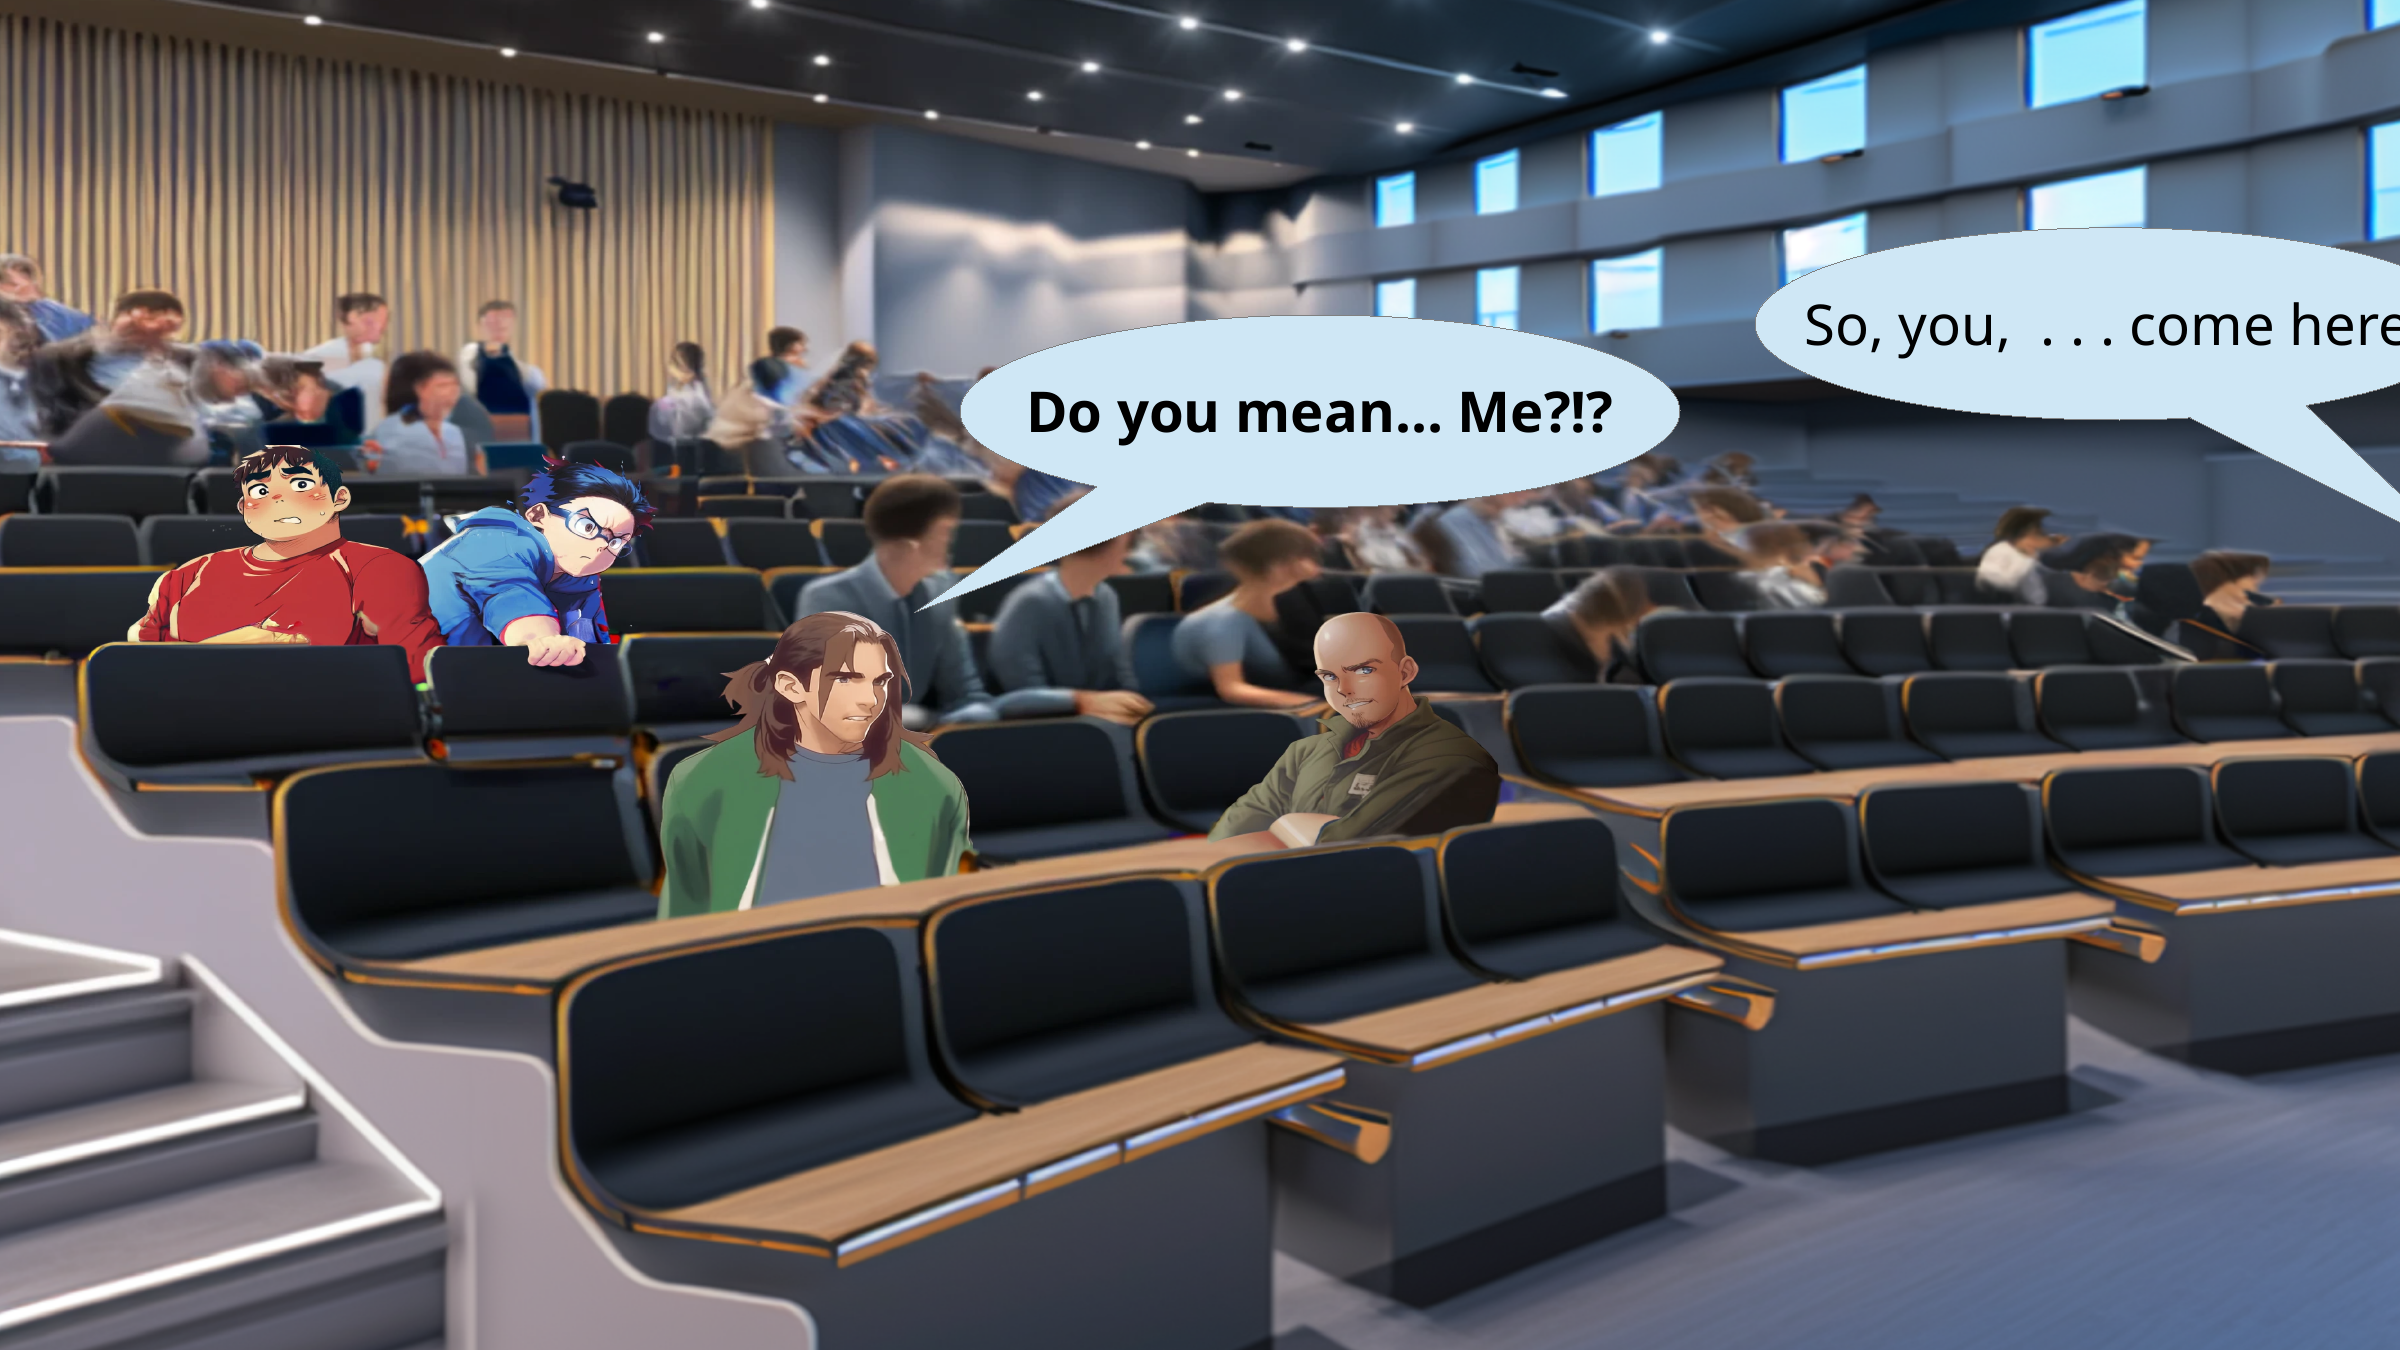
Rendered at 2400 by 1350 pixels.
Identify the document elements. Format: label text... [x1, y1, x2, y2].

picture [2308, 383, 2400, 492]
picture [0, 0, 2400, 1350]
text_box Do you mean… Me?!? [914, 315, 1681, 613]
text_box So, you, . . . come here! [1755, 227, 2400, 523]
